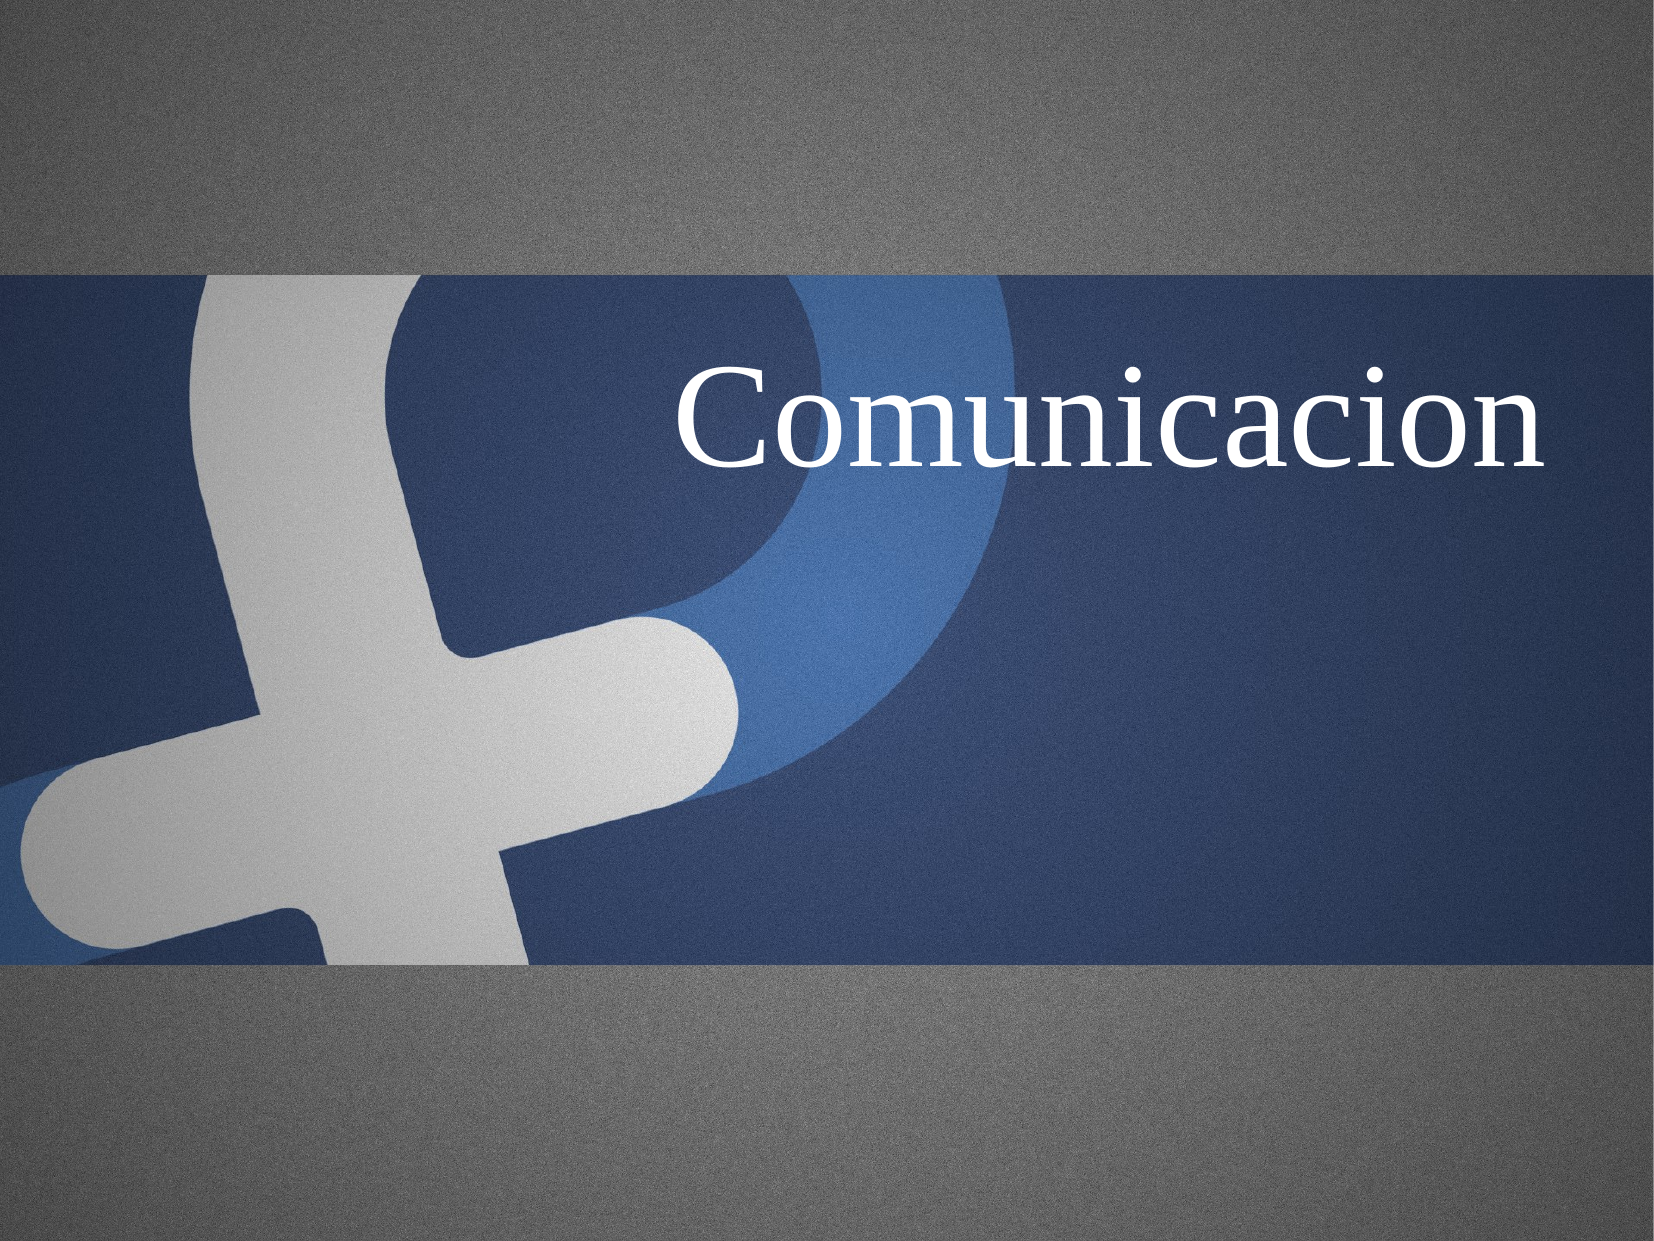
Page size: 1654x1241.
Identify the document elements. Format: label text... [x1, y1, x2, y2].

picture [0, 0, 1654, 1241]
text_box Comunicacion [447, 315, 1563, 654]
